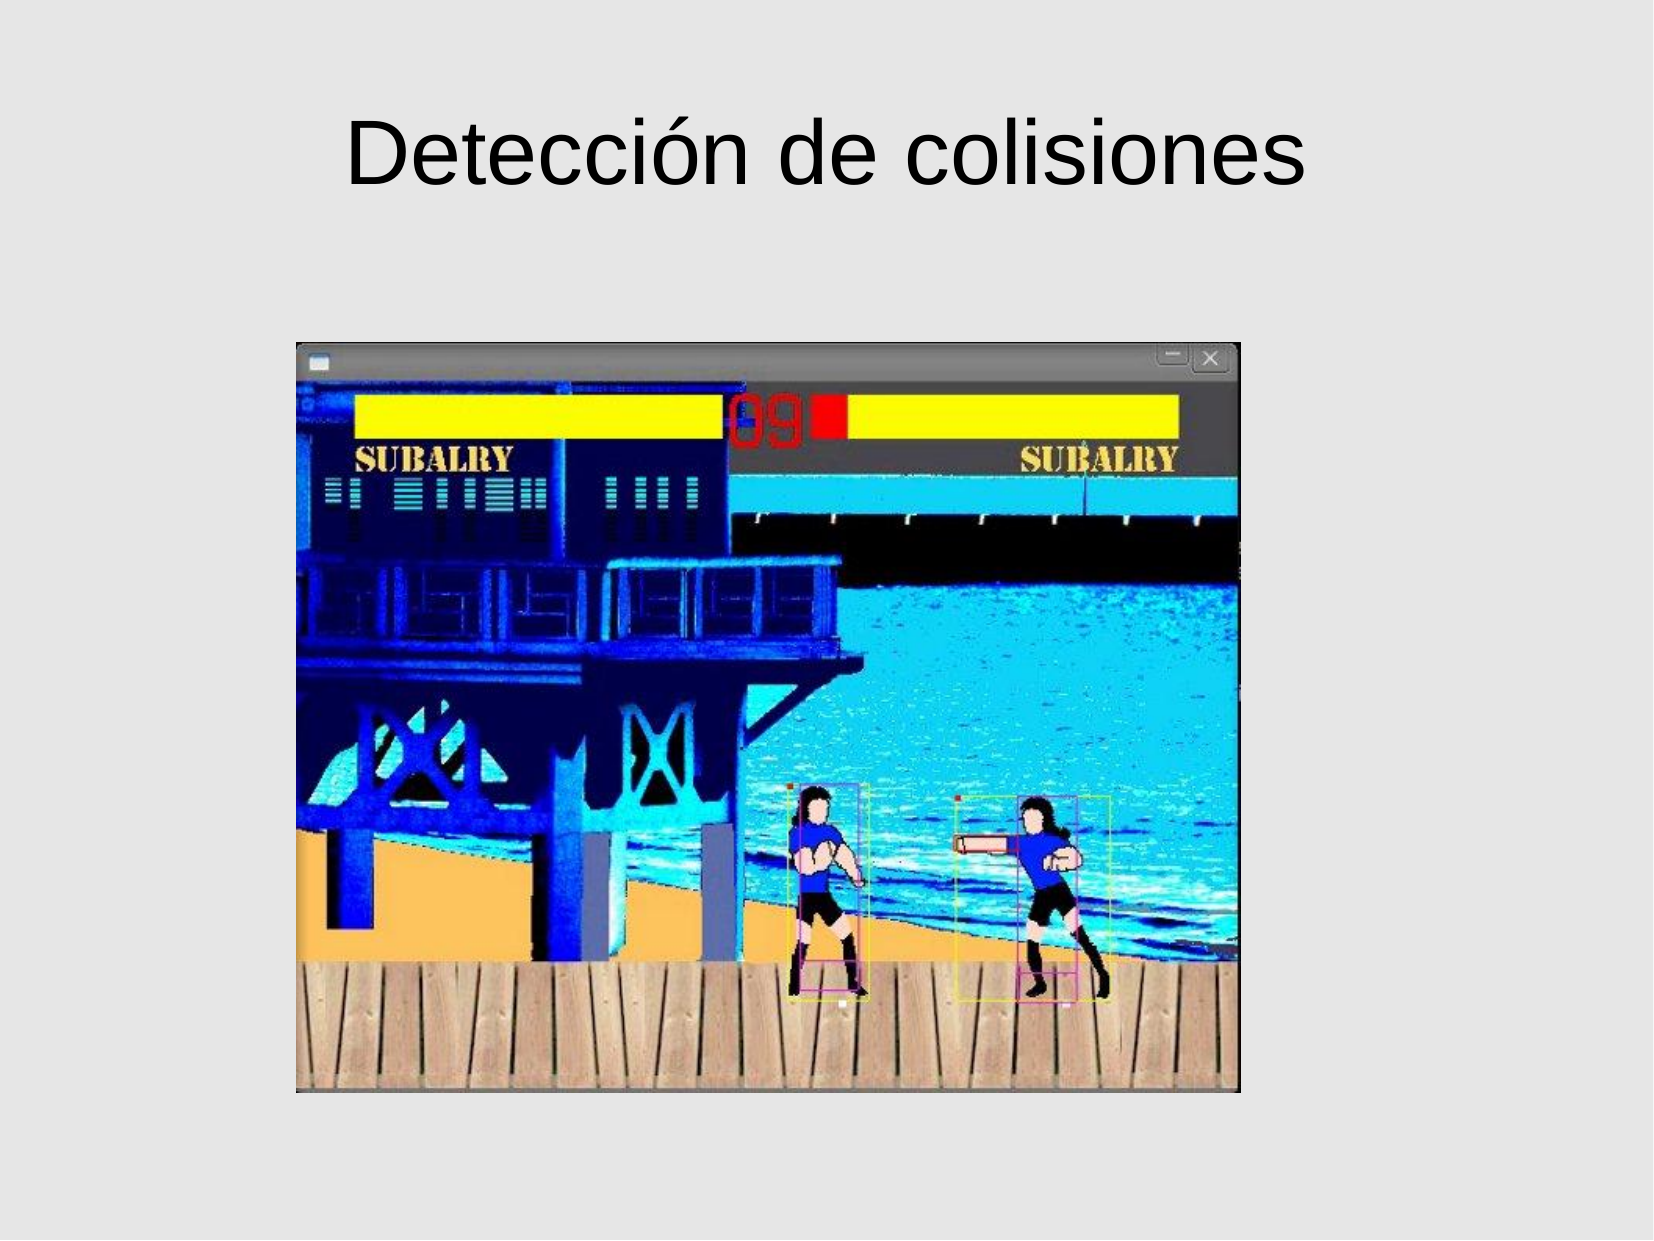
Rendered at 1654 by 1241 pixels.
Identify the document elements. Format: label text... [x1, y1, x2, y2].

picture [296, 342, 1241, 1093]
title Detección de colisiones [82, 49, 1571, 257]
